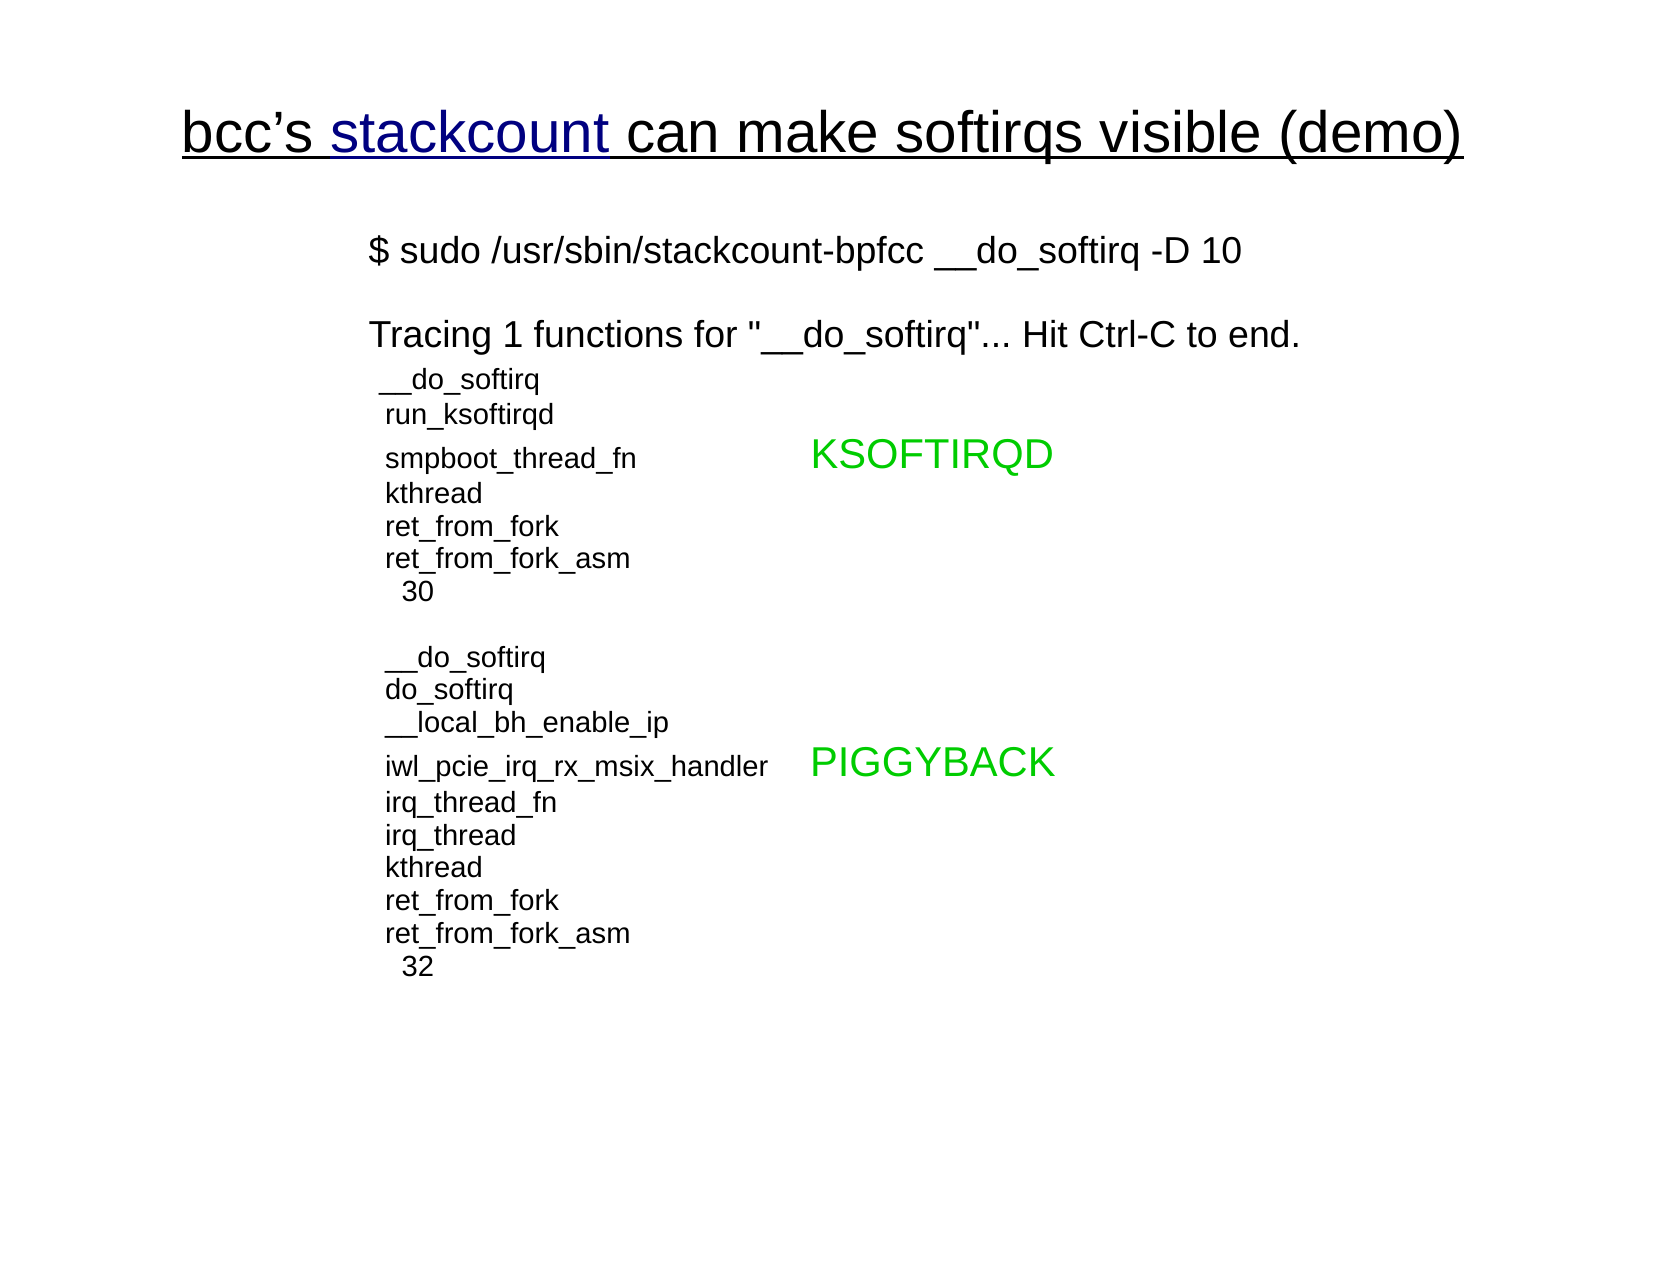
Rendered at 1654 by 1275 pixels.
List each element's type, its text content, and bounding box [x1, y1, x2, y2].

title bcc’s stackcount can make softirqs visible (demo) [82, 50, 1564, 215]
text_box $ sudo /usr/sbin/stackcount-bpfcc __do_softirq -D 10 Tracing 1 functions for "__do_softirq"... Hit Ctrl-C to end. __do_softirq run_ksoftirqd smpboot_thread_fn KSOFTIRQD kthread ret_from_fork ret_from_fork_asm 30 __do_softirq do_softirq __local_bh_enable_ip iwl_pcie_irq_rx_msix_handler PIGGYBACK irq_thread_fn irq_thread kthread ret_from_fork ret_from_fork_asm 32 [353, 222, 1318, 1112]
